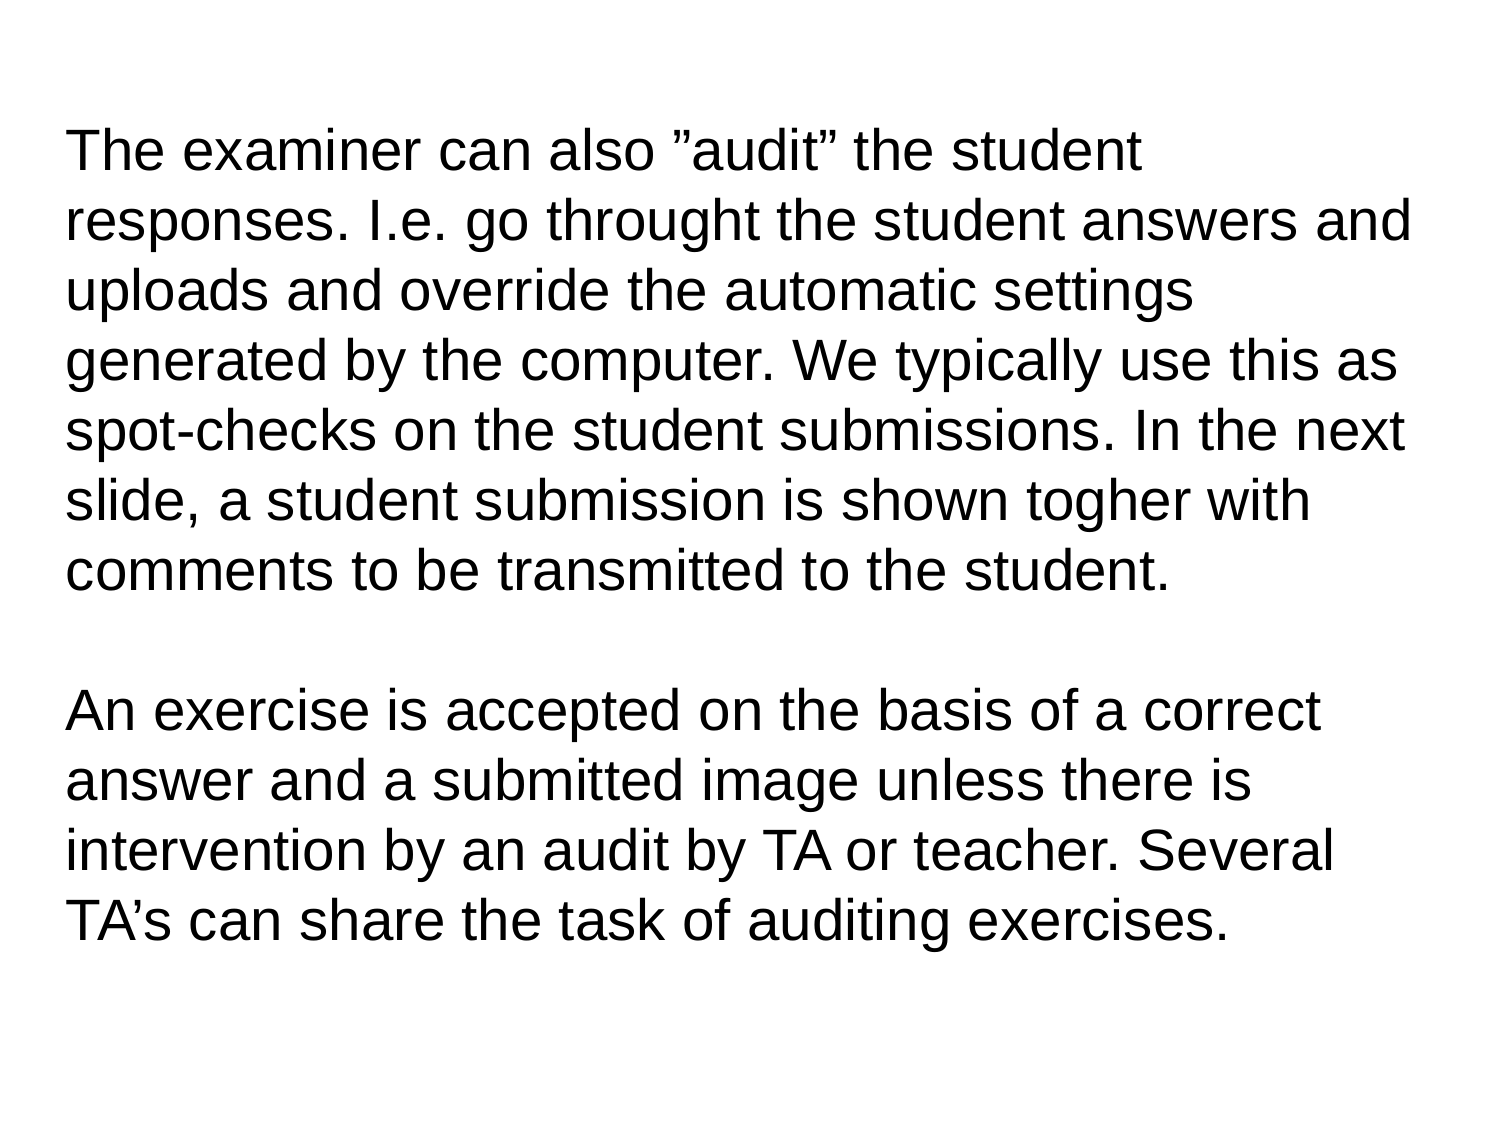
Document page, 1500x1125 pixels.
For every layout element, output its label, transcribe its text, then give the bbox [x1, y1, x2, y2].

text_box The examiner can also ”audit” the student responses. I.e. go throught the student answers and uploads and override the automatic settings generated by the computer. We typically use this as spot-checks on the student submissions. In the next slide, a student submission is shown togher with comments to be transmitted to the student. An exercise is accepted on the basis of a correct answer and a submitted image unless there is intervention by an audit by TA or teacher. Several TA’s can share the task of auditing exercises. [51, 97, 1449, 223]
